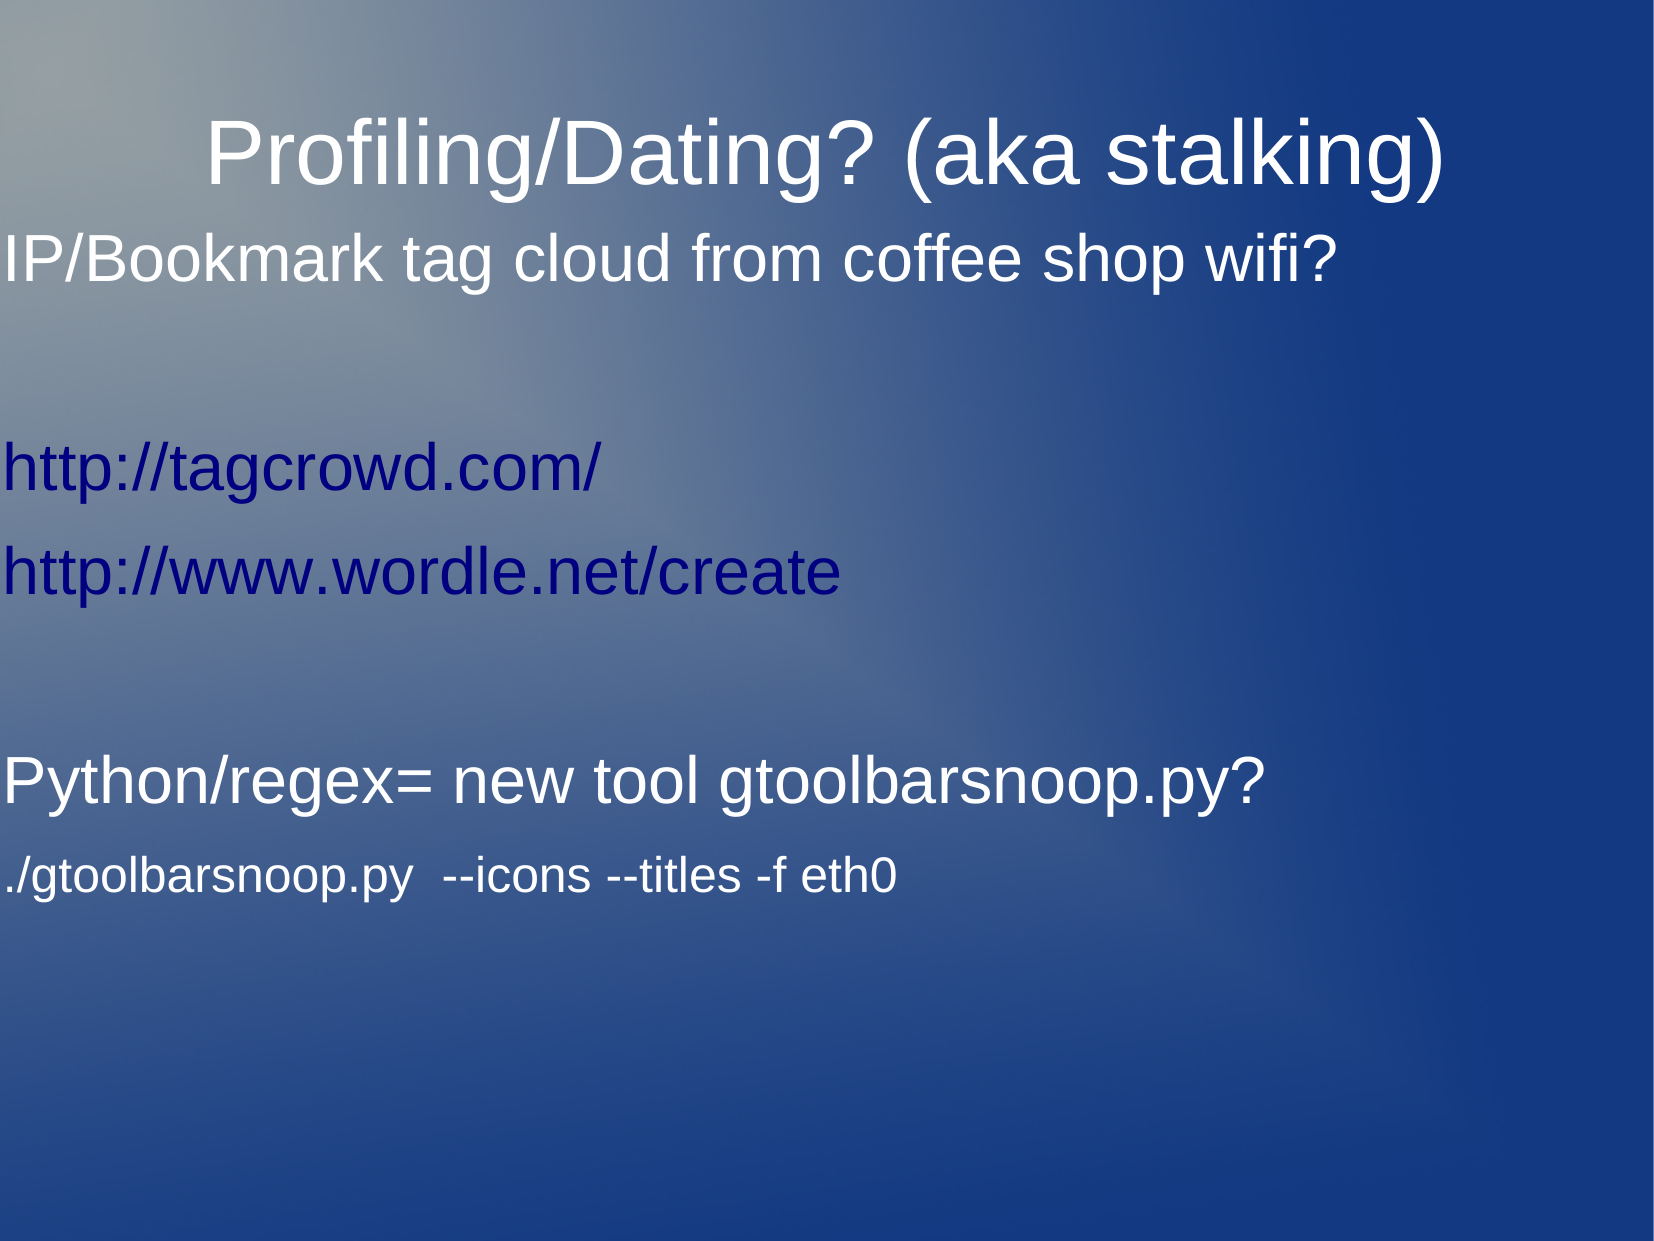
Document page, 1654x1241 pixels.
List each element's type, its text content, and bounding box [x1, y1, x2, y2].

list IP/Bookmark tag cloud from coffee shop wifi? http://tagcrowd.com/ http://www.wordle.net/create Python/regex= new tool gtoolbarsnoop.py? ./gtoolbarsnoop.py --icons --titles -f eth0 [0, 221, 1576, 1112]
picture [0, 0, 1654, 1241]
title Profiling/Dating? (aka stalking) [82, 49, 1571, 221]
